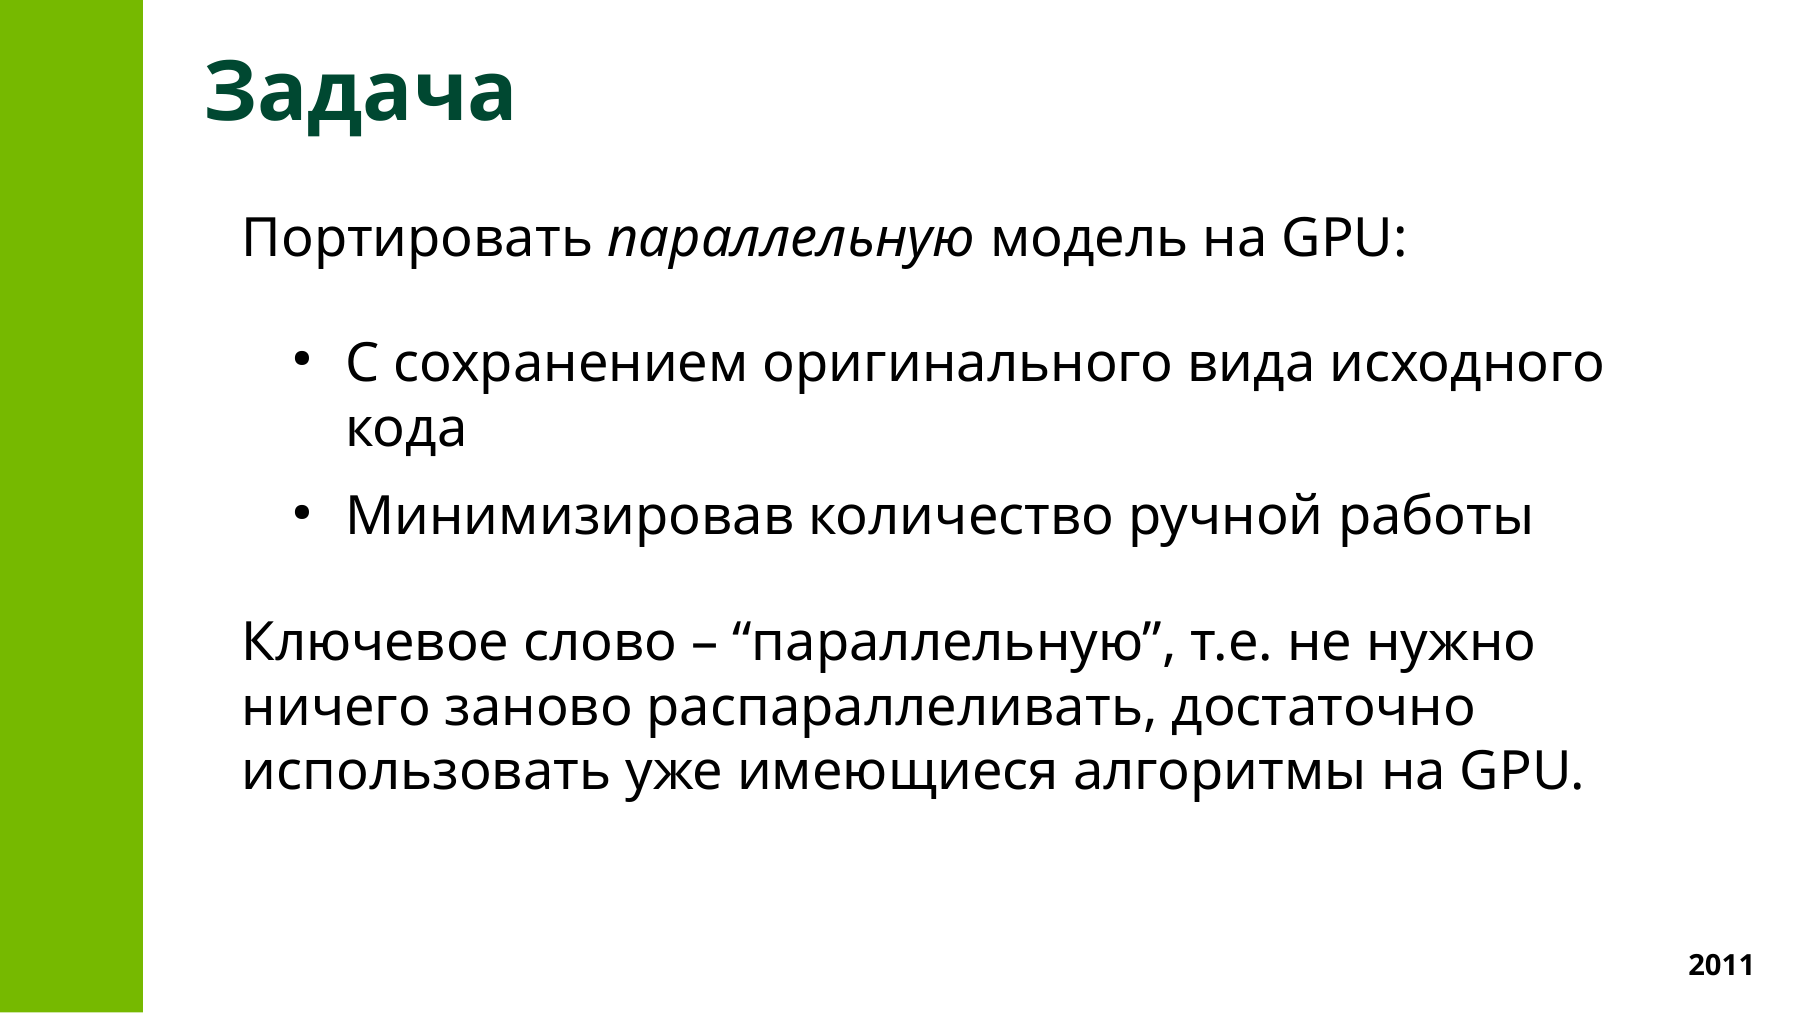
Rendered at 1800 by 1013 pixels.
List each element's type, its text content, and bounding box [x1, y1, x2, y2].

list Портировать параллельную модель на GPU: С сохранением оригинального вида исходного кода Минимизировав количество ручной работы Ключевое слово – “параллельную”, т.е. не нужно ничего заново распараллеливать, достаточно использовать уже имеющиеся алгоритмы на GPU. [188, 195, 1733, 864]
title Задача [188, 40, 1733, 195]
